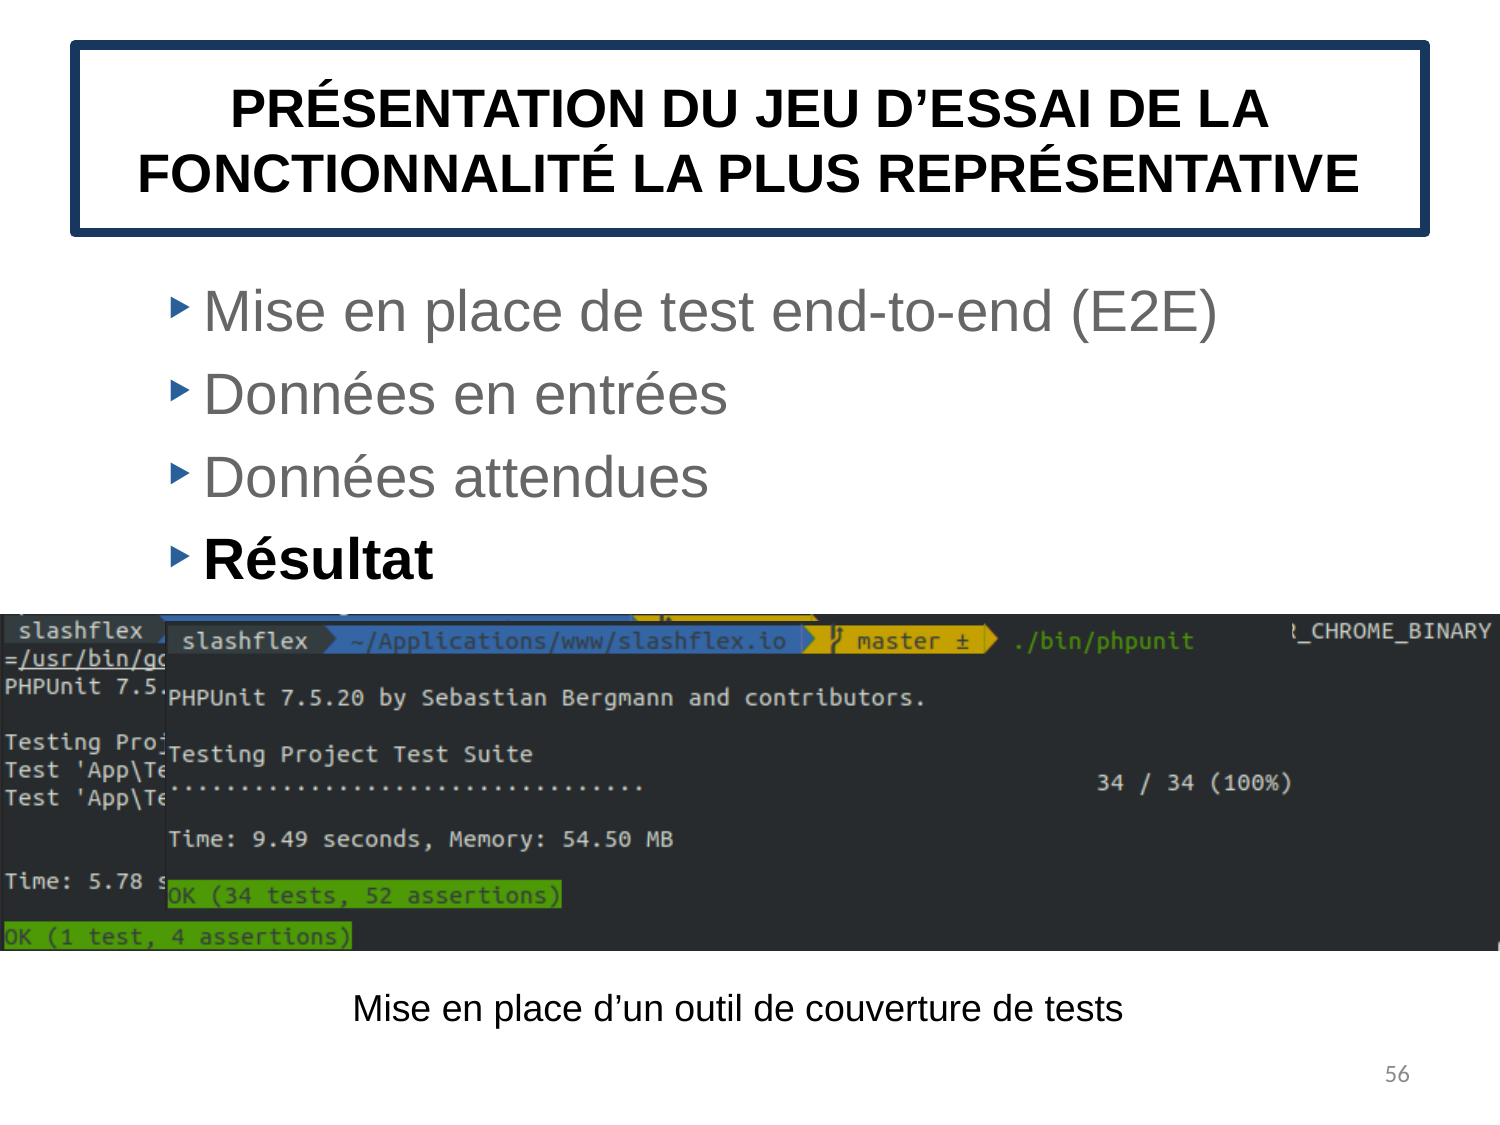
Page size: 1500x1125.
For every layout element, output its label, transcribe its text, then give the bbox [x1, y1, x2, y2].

text_box Mise en place d’un outil de couverture de tests [318, 980, 1158, 1038]
text_box Mise en place de test end-to-end (E2E) Données en entrées Données attendues Résultat [153, 271, 1382, 614]
picture [0, 614, 1500, 951]
title PRÉSENTATION DU JEU D’ESSAI DE LA FONCTIONNALITÉ LA PLUS REPRÉSENTATIVE [75, 45, 1425, 233]
